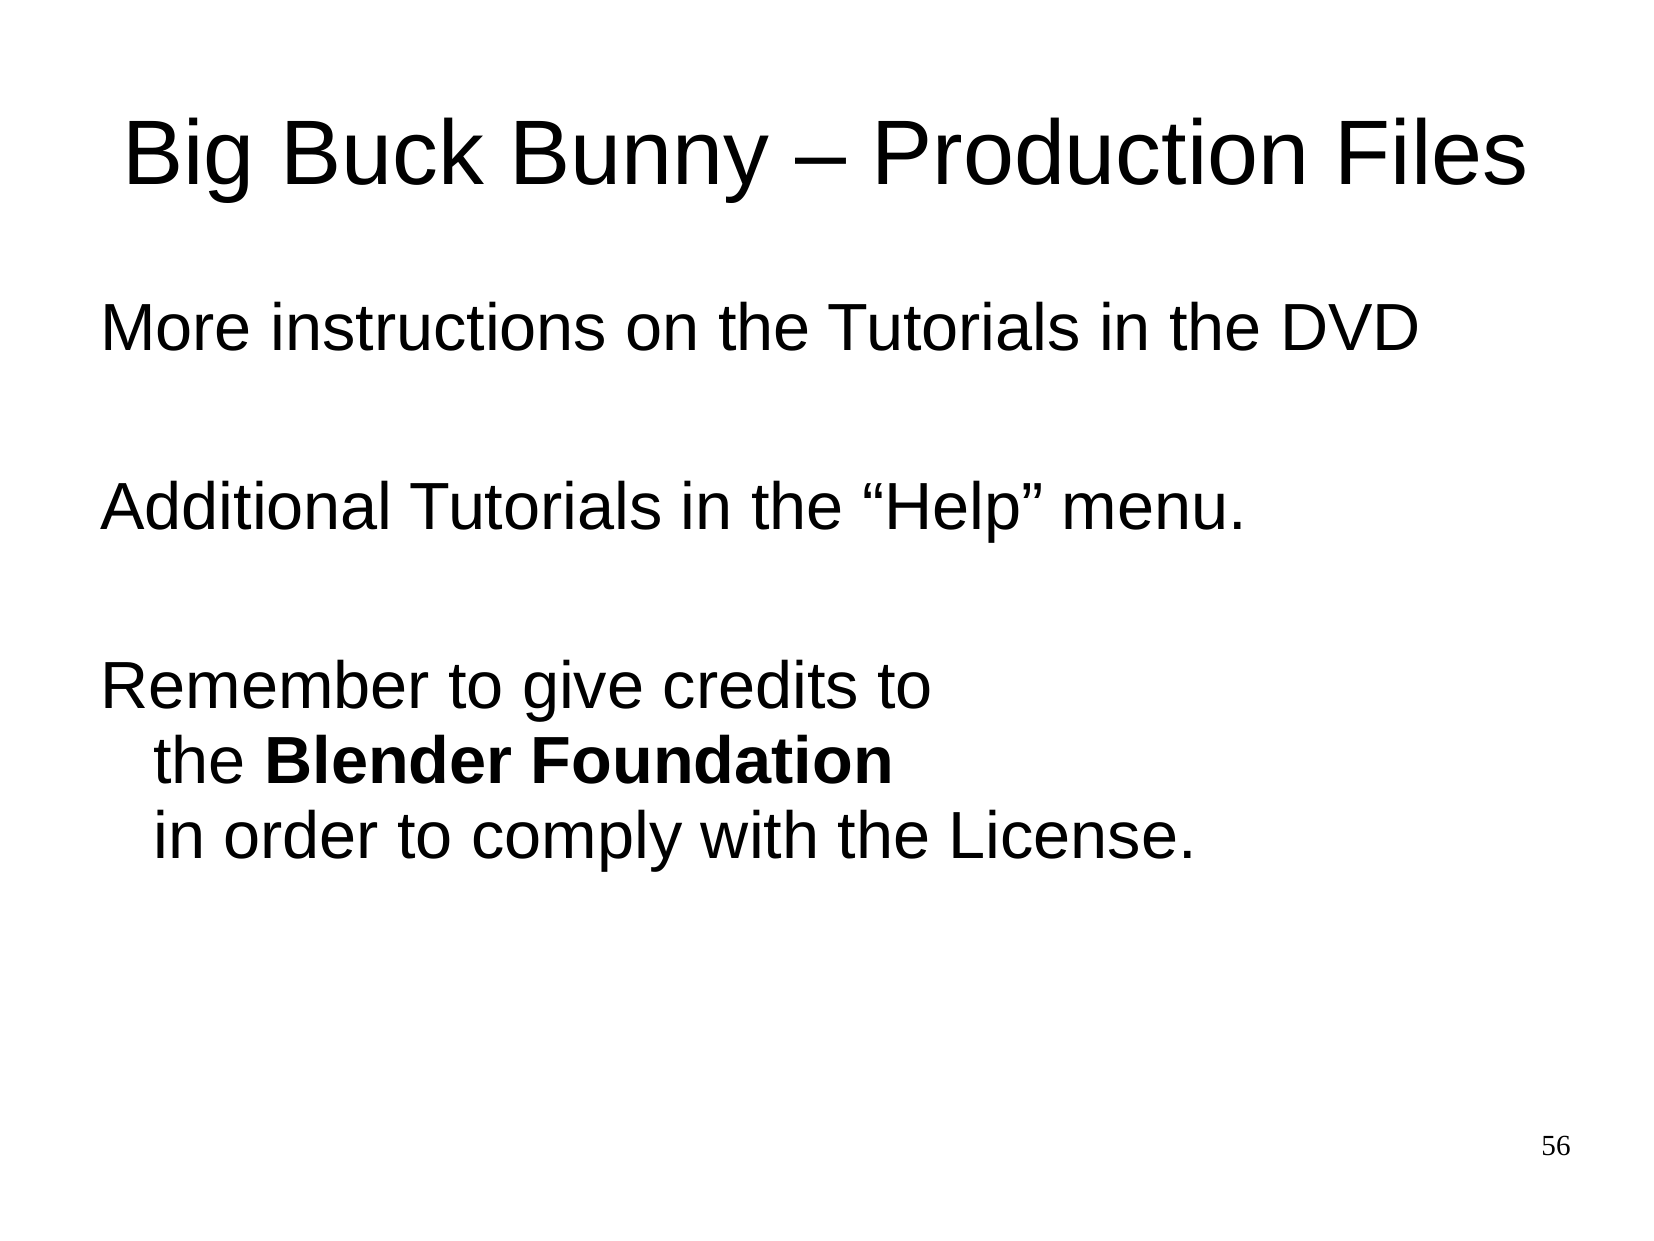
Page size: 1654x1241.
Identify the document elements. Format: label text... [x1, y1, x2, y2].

list More instructions on the Tutorials in the DVD Additional Tutorials in the “Help” menu. Remember to give credits to the Blender Foundation in order to comply with the License. [82, 290, 1571, 1094]
title Big Buck Bunny – Production Files [82, 49, 1571, 257]
